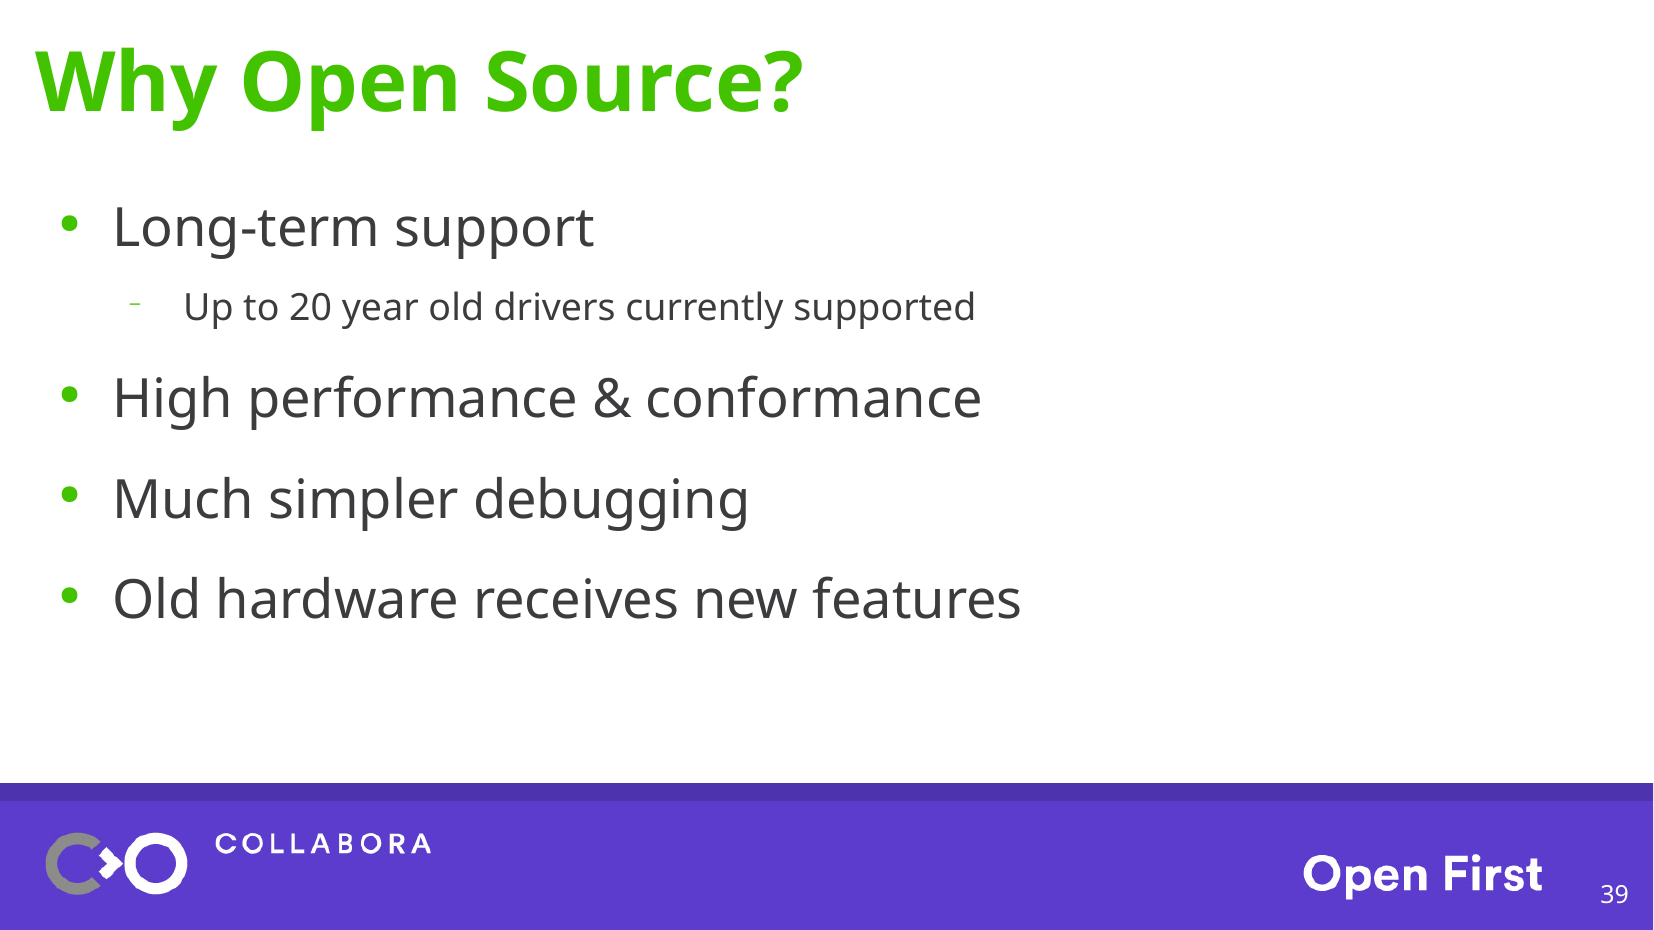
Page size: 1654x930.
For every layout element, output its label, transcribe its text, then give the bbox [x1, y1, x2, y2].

list Long-term support Up to 20 year old drivers currently supported High performance & conformance Much simpler debugging Old hardware receives new features [41, 160, 1613, 804]
title Why Open Source? [35, 28, 1608, 192]
picture [0, 0, 1654, 930]
